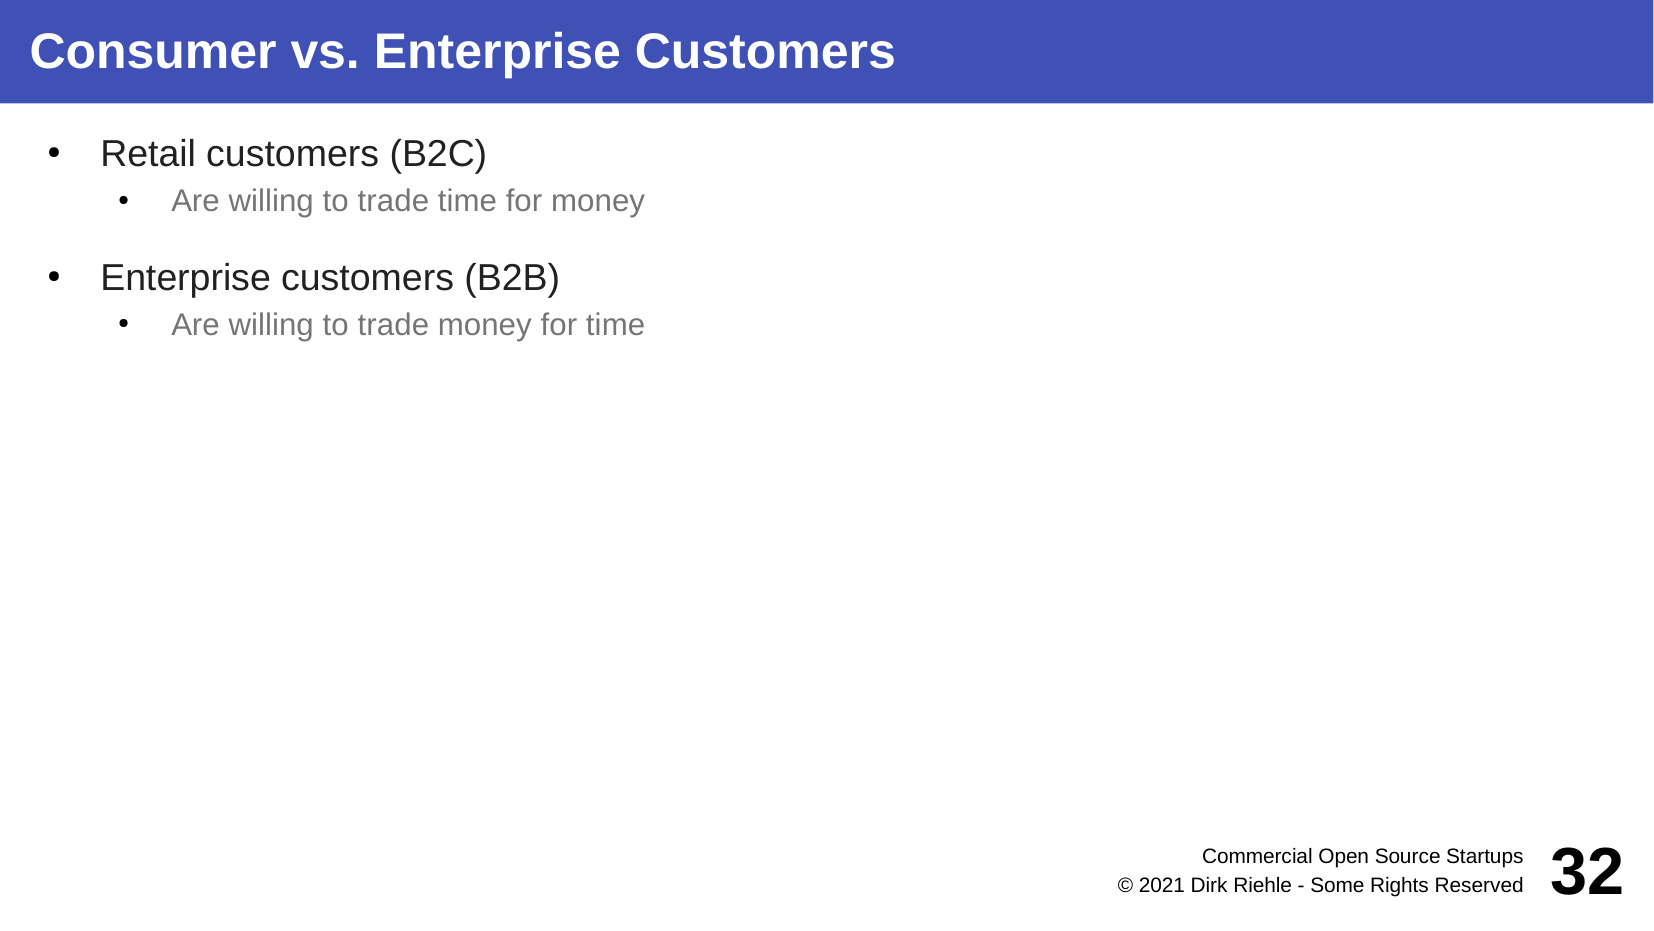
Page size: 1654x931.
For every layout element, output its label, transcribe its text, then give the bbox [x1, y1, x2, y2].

list Retail customers (B2C) Are willing to trade time for money Enterprise customers (B2B) Are willing to trade money for time [29, 132, 1625, 813]
title Consumer vs. Enterprise Customers [0, 0, 1654, 104]
